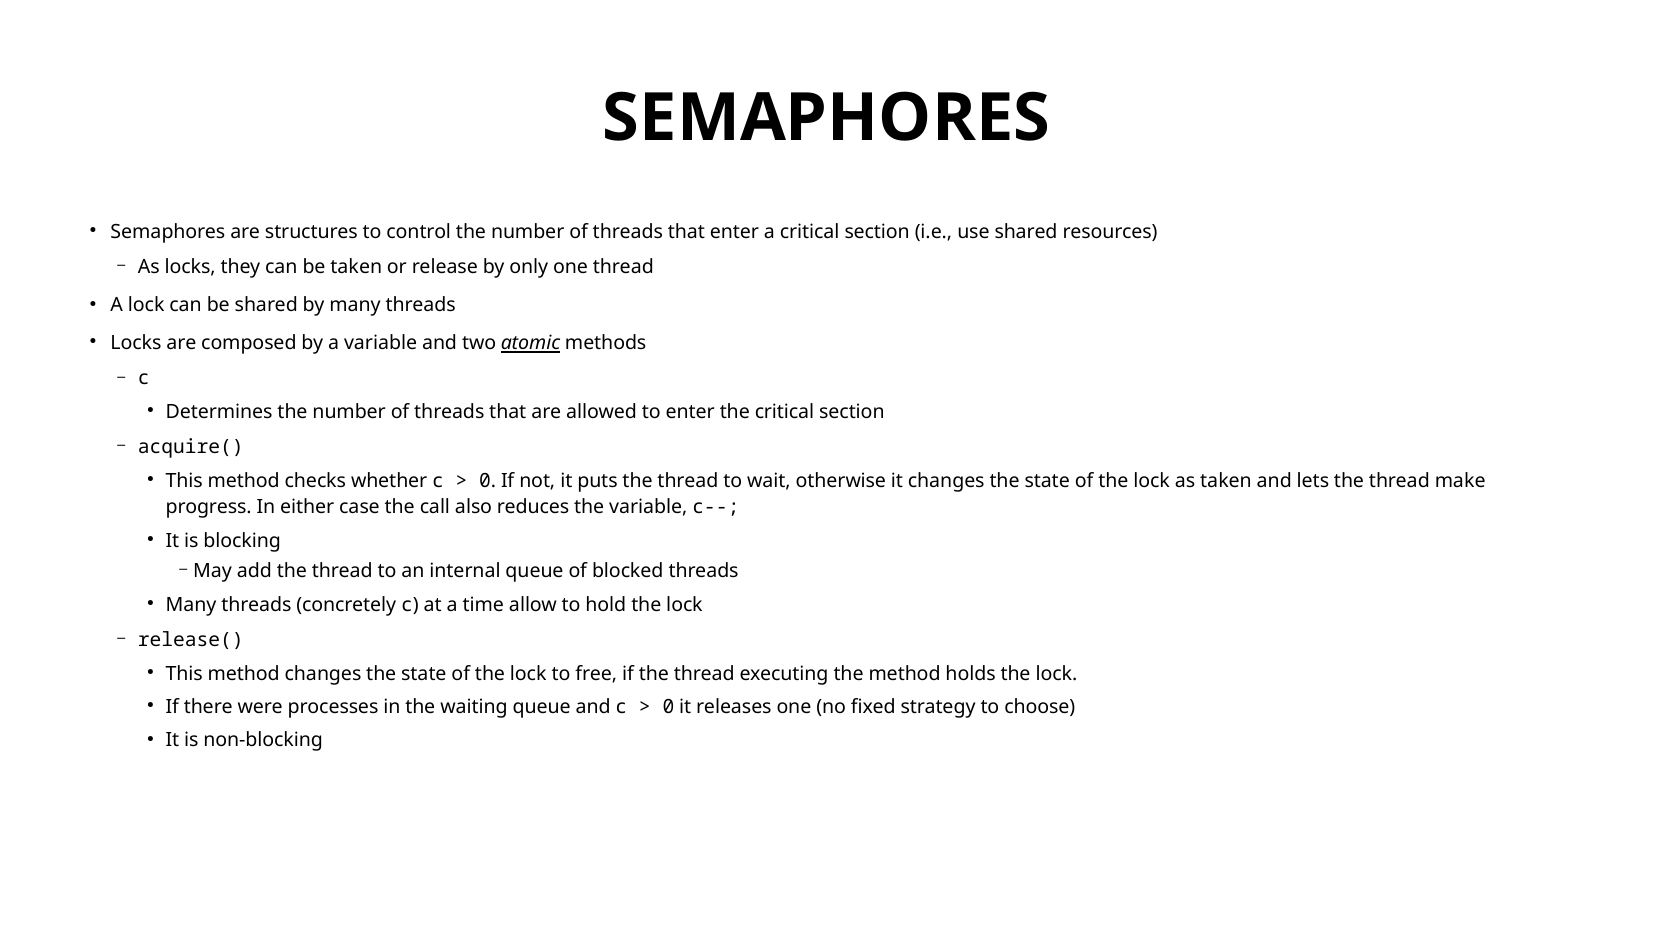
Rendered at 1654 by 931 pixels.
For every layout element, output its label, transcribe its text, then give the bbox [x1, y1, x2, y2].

title SEMAPHORES [82, 36, 1571, 193]
list Semaphores are structures to control the number of threads that enter a critical section (i.e., use shared resources) As locks, they can be taken or release by only one thread A lock can be shared by many threads Locks are composed by a variable and two atomic methods c Determines the number of threads that are allowed to enter the critical section acquire() This method checks whether c > 0. If not, it puts the thread to wait, otherwise it changes the state of the lock as taken and lets the thread make progress. In either case the call also reduces the variable, c--; It is blocking May add the thread to an internal queue of blocked threads Many threads (concretely c) at a time allow to hold the lock release() This method changes the state of the lock to free, if the thread executing the method holds the lock. If there were processes in the waiting queue and c > 0 it releases one (no fixed strategy to choose) It is non-blocking [82, 217, 1571, 757]
